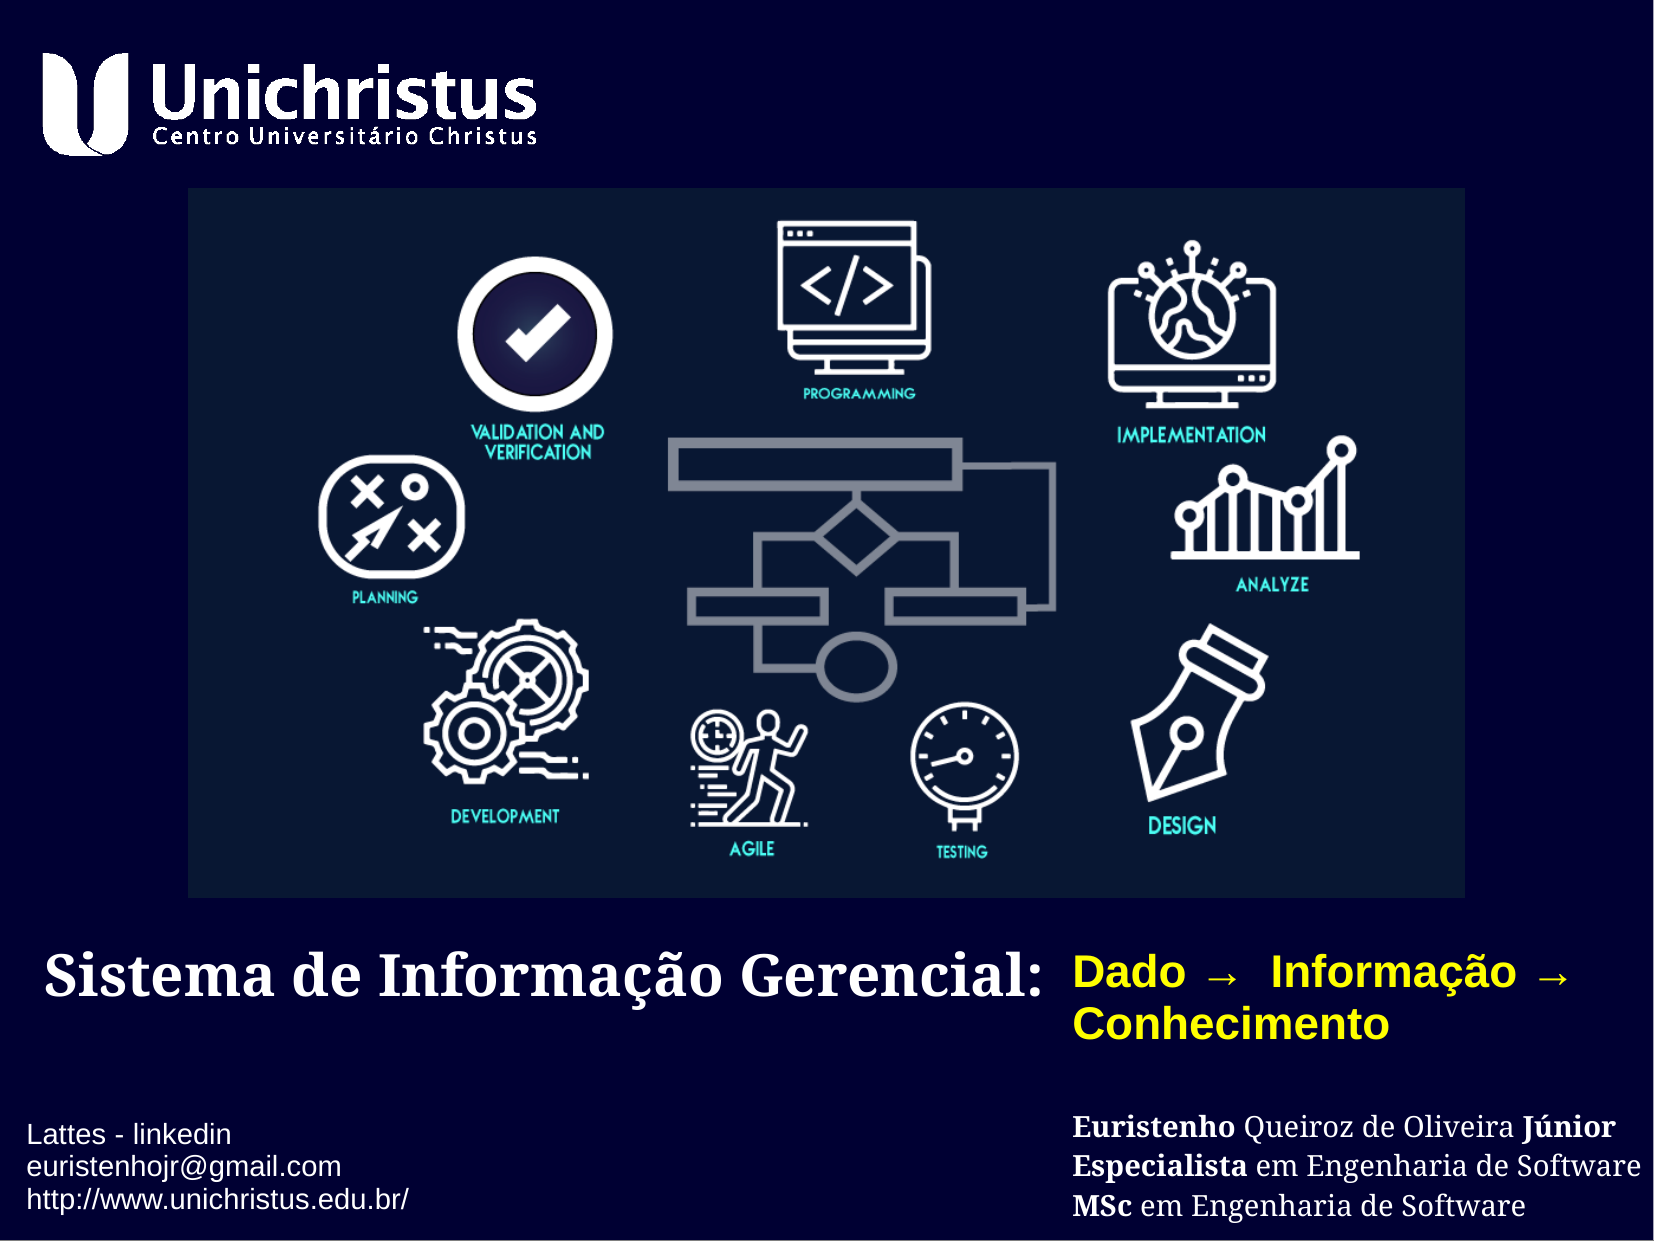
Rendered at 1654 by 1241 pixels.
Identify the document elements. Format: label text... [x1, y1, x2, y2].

text_box Euristenho Queiroz de Oliveira Júnior Especialista em Engenharia de Software MSc em Engenharia de Software [1057, 1098, 1646, 1225]
text_box Sistema de Informação Gerencial: [29, 927, 1111, 1049]
text_box Lattes - linkedin euristenhojr@gmail.com http://www.unichristus.edu.br/ [11, 1110, 532, 1236]
picture [35, 47, 544, 159]
text_box [0, 0, 1654, 1241]
picture [188, 188, 1465, 898]
text_box Dado → Informação → Conhecimento [1057, 938, 1642, 1149]
